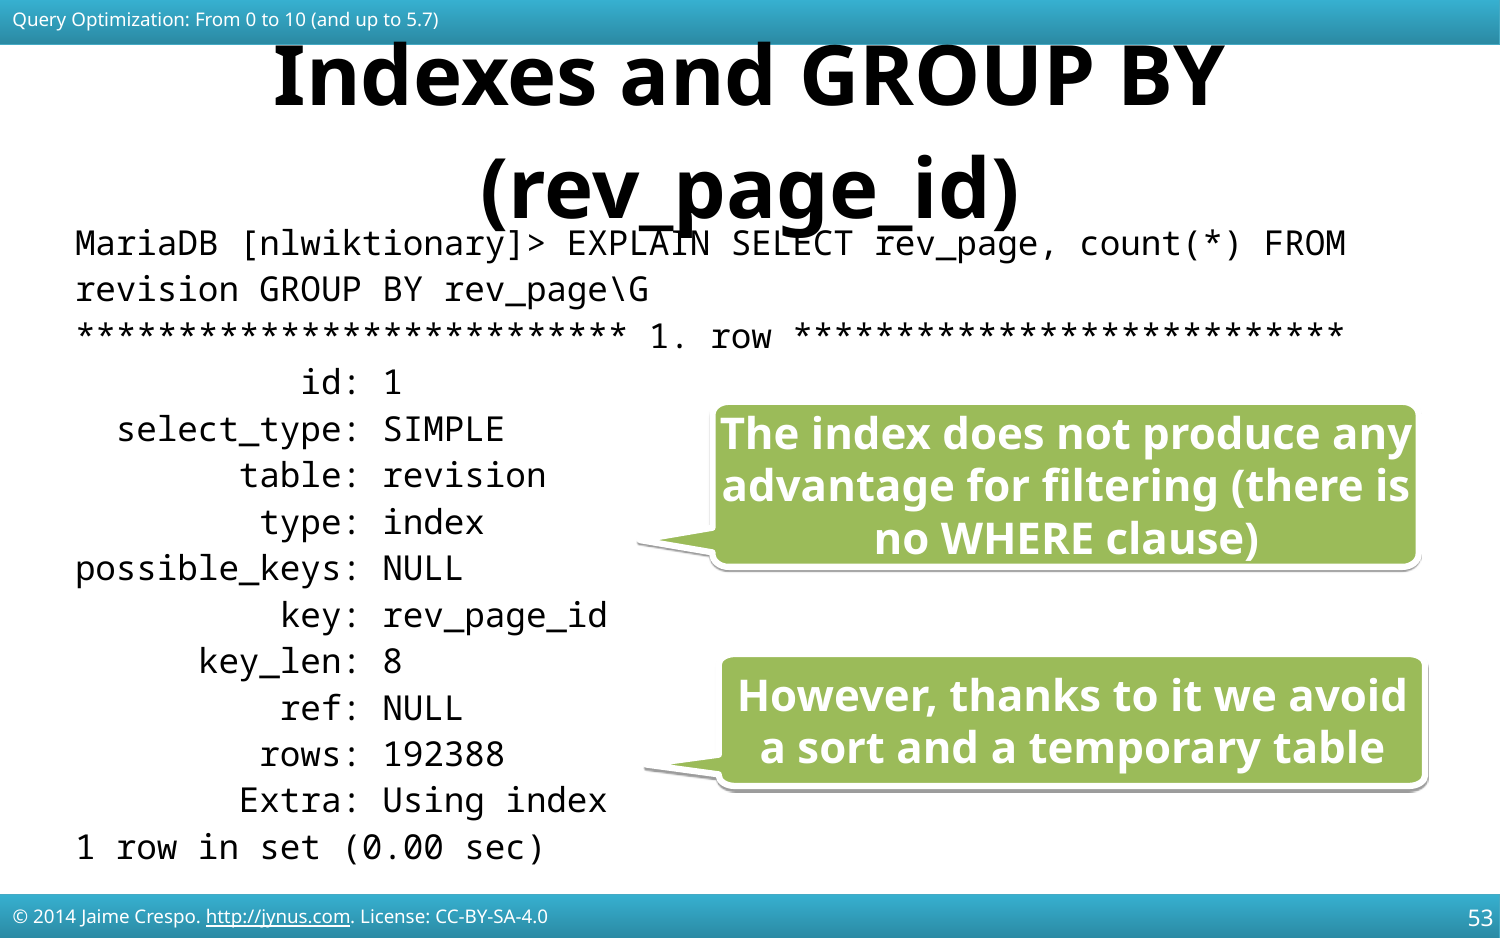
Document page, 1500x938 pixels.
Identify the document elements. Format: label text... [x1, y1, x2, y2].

text_box The index does not produce any advantage for filtering (there is no WHERE clause) [639, 401, 1419, 567]
text_box However, thanks to it we avoid a sort and a temporary table [646, 653, 1426, 786]
slide_number [1389, 896, 1490, 935]
list MariaDB [nlwiktionary]> EXPLAIN SELECT rev_page, count(*) FROM revision GROUP BY rev_page\G *************************** 1. row *************************** id: 1 select_type: SIMPLE table: revision type: index possible_keys: NULL key: rev_page_id key_len: 8 ref: NULL rows: 192388 Extra: Using index 1 row in set (0.00 sec) [75, 218, 1425, 876]
title Indexes and GROUP BY (rev_page_id) [75, 51, 1425, 209]
